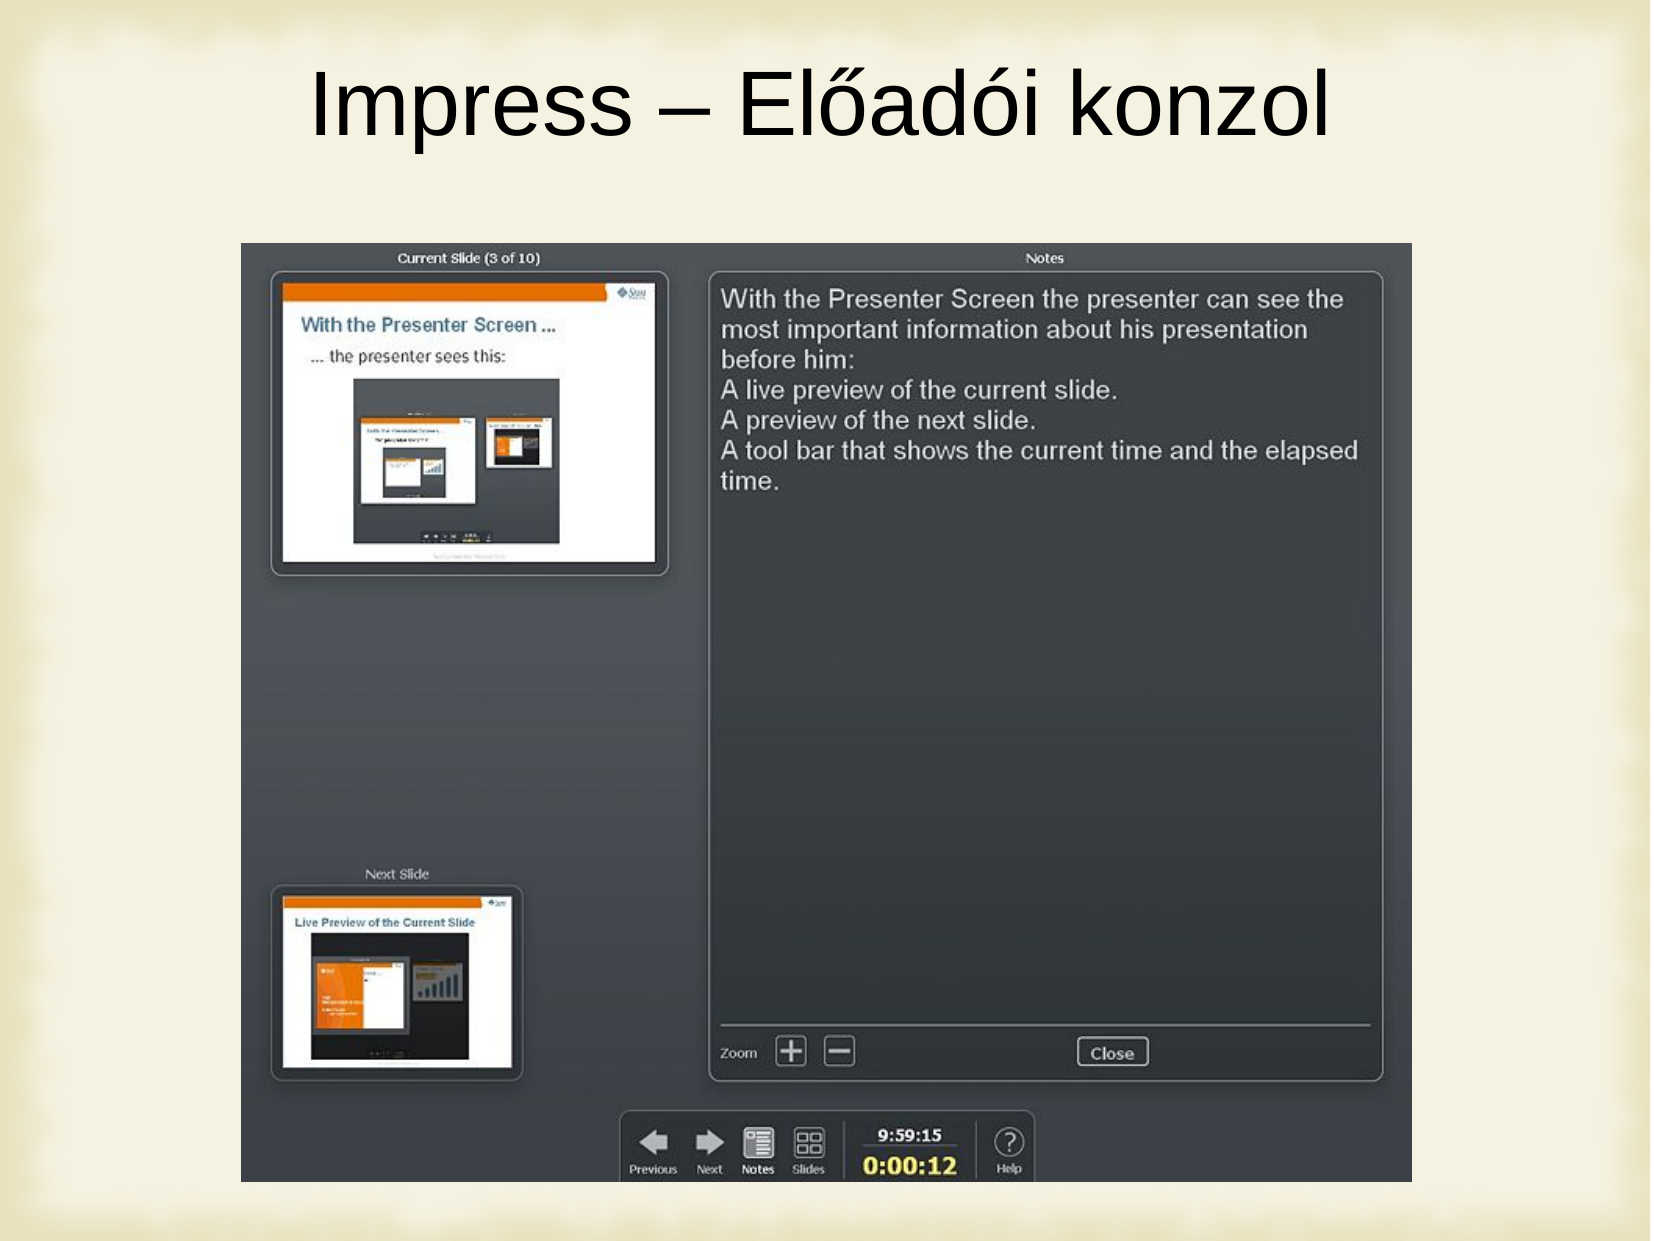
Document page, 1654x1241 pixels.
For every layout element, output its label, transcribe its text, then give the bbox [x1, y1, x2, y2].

title Impress – Előadói konzol [76, 0, 1565, 208]
picture [0, 0, 1651, 1241]
